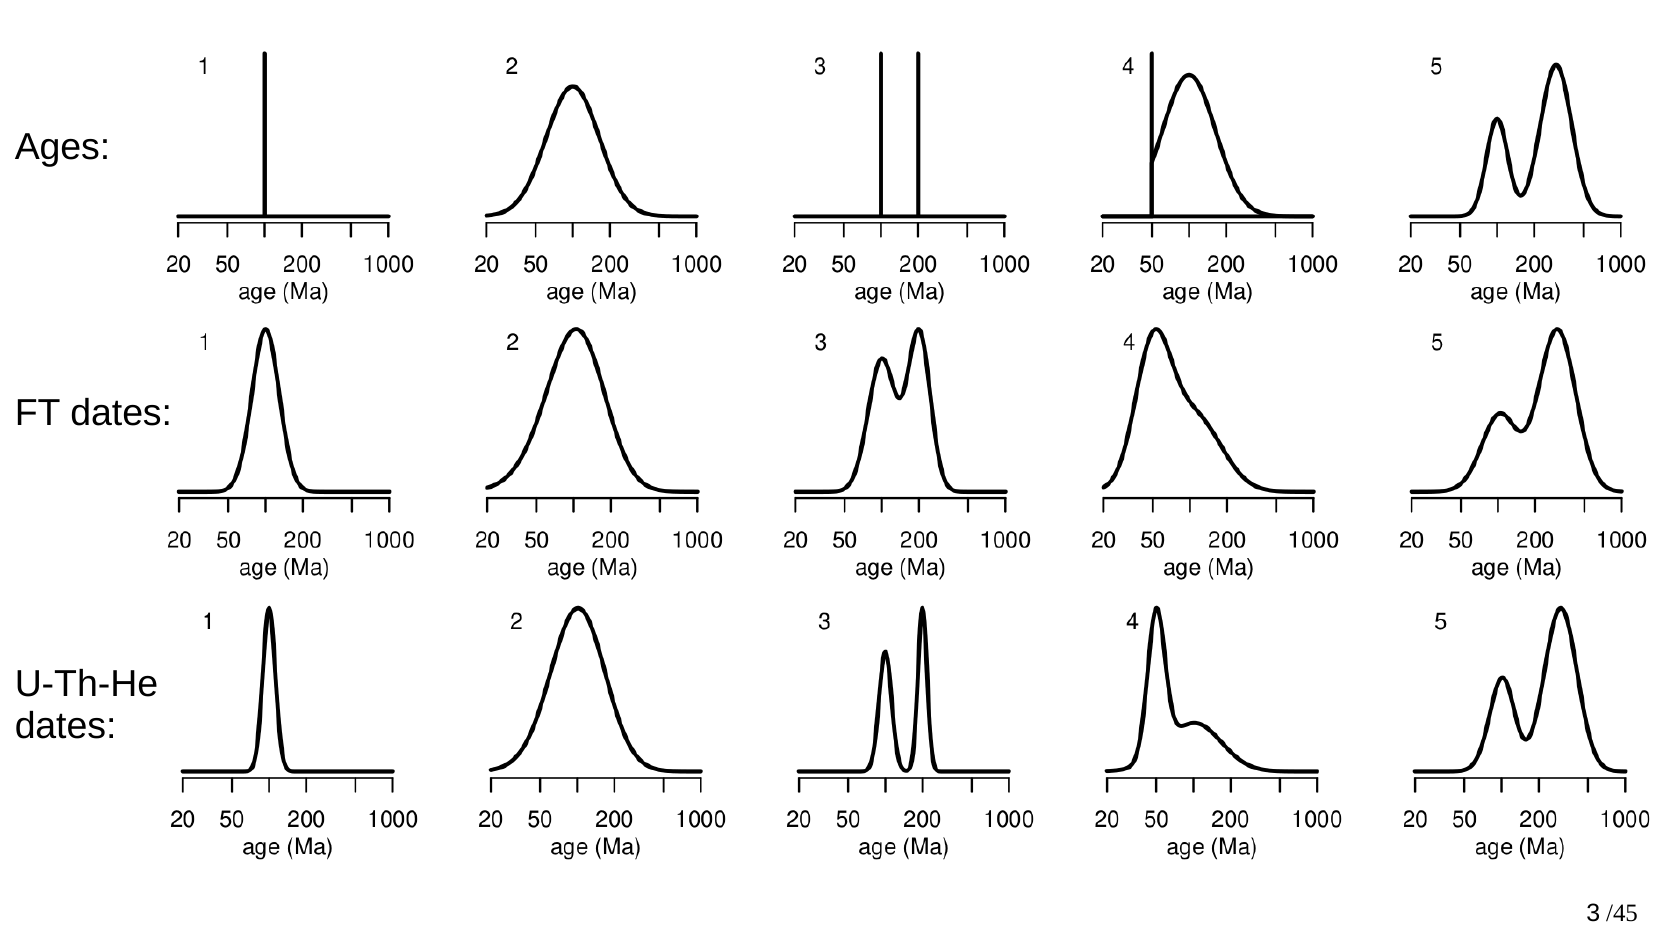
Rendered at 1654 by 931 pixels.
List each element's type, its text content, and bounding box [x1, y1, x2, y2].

text_box Ages: [0, 118, 178, 175]
picture [162, 590, 1654, 867]
picture [162, 41, 1654, 584]
text_box FT dates: [0, 383, 207, 483]
text_box U-Th-He dates: [0, 655, 207, 755]
